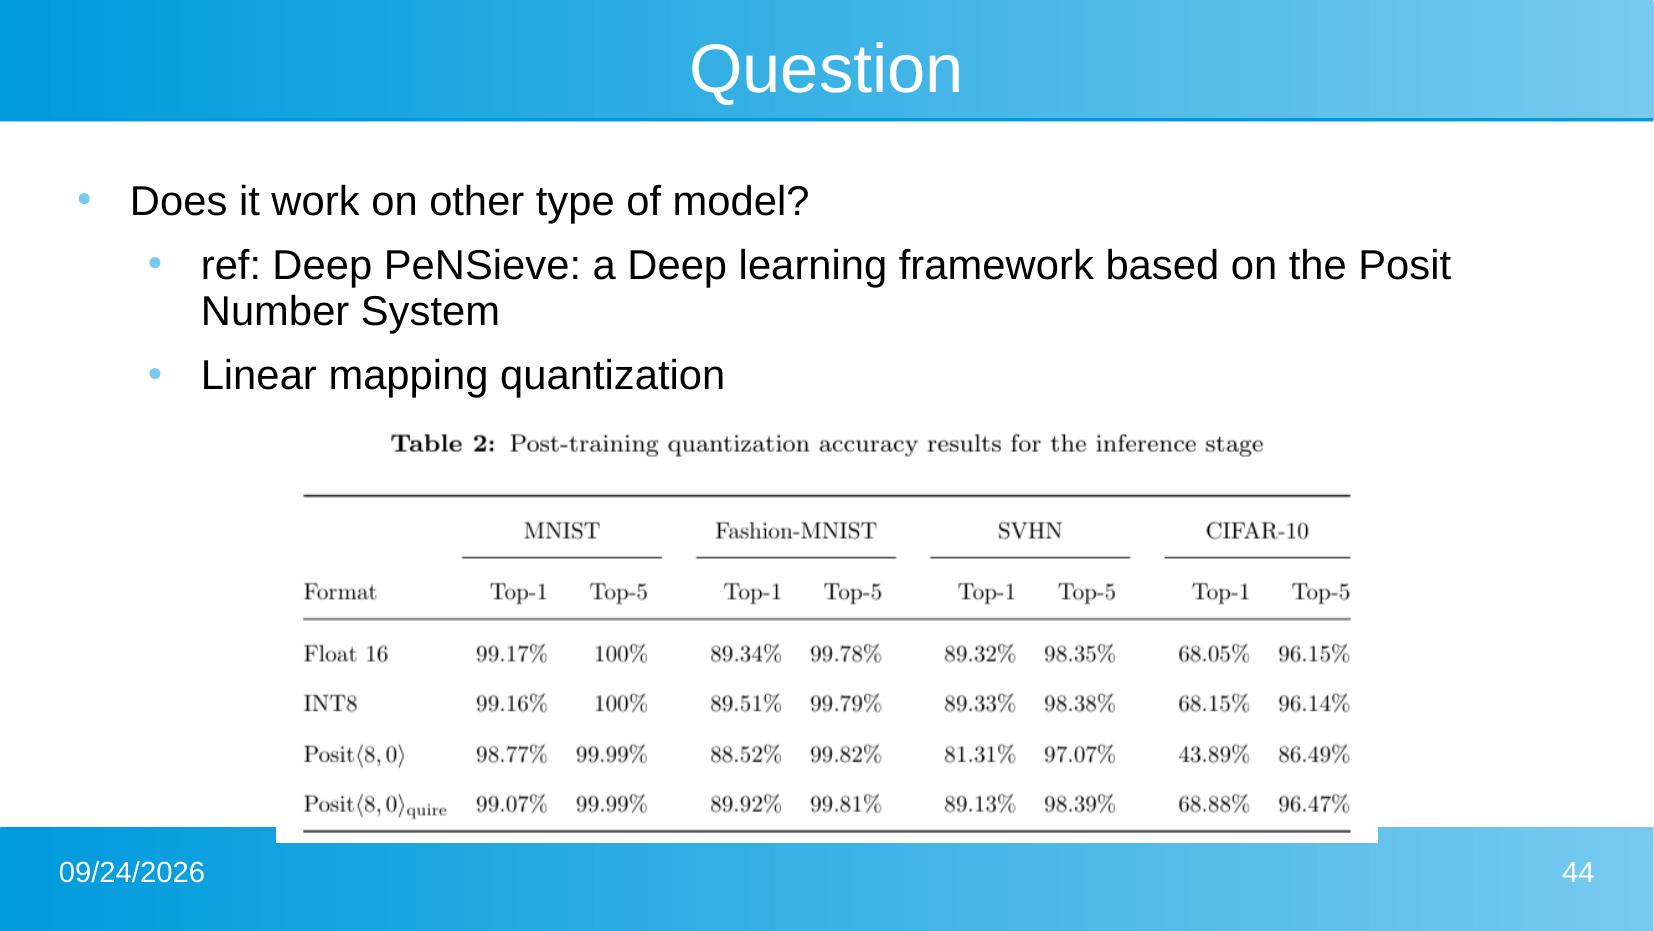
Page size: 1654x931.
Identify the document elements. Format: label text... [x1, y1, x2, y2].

list Does it work on other type of model? ref: Deep PeNSieve: a Deep learning framework based on the Posit Number System Linear mapping quantization [59, 177, 1595, 768]
picture [276, 412, 1378, 843]
title Question [59, 29, 1595, 108]
